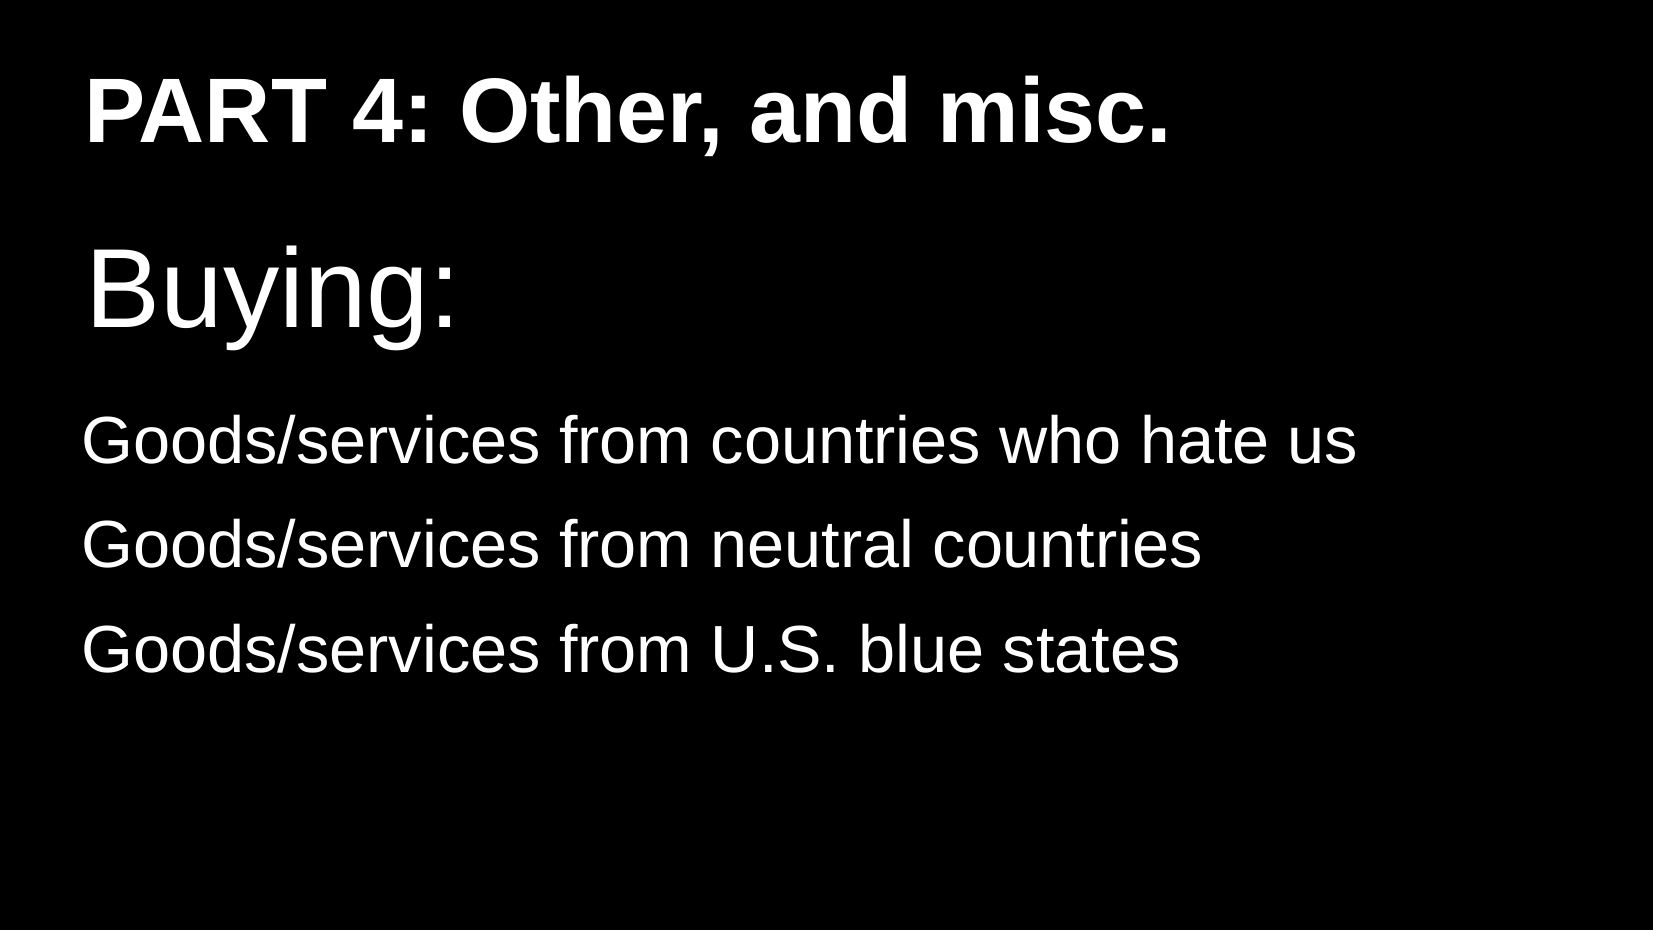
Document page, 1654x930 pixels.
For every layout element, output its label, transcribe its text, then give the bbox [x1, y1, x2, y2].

list Goods/services from countries who hate us Goods/services from neutral countries Goods/services from U.S. blue states [81, 403, 1567, 871]
title PART 4: Other, and misc. [84, 56, 1561, 166]
list Buying: [85, 226, 1571, 388]
